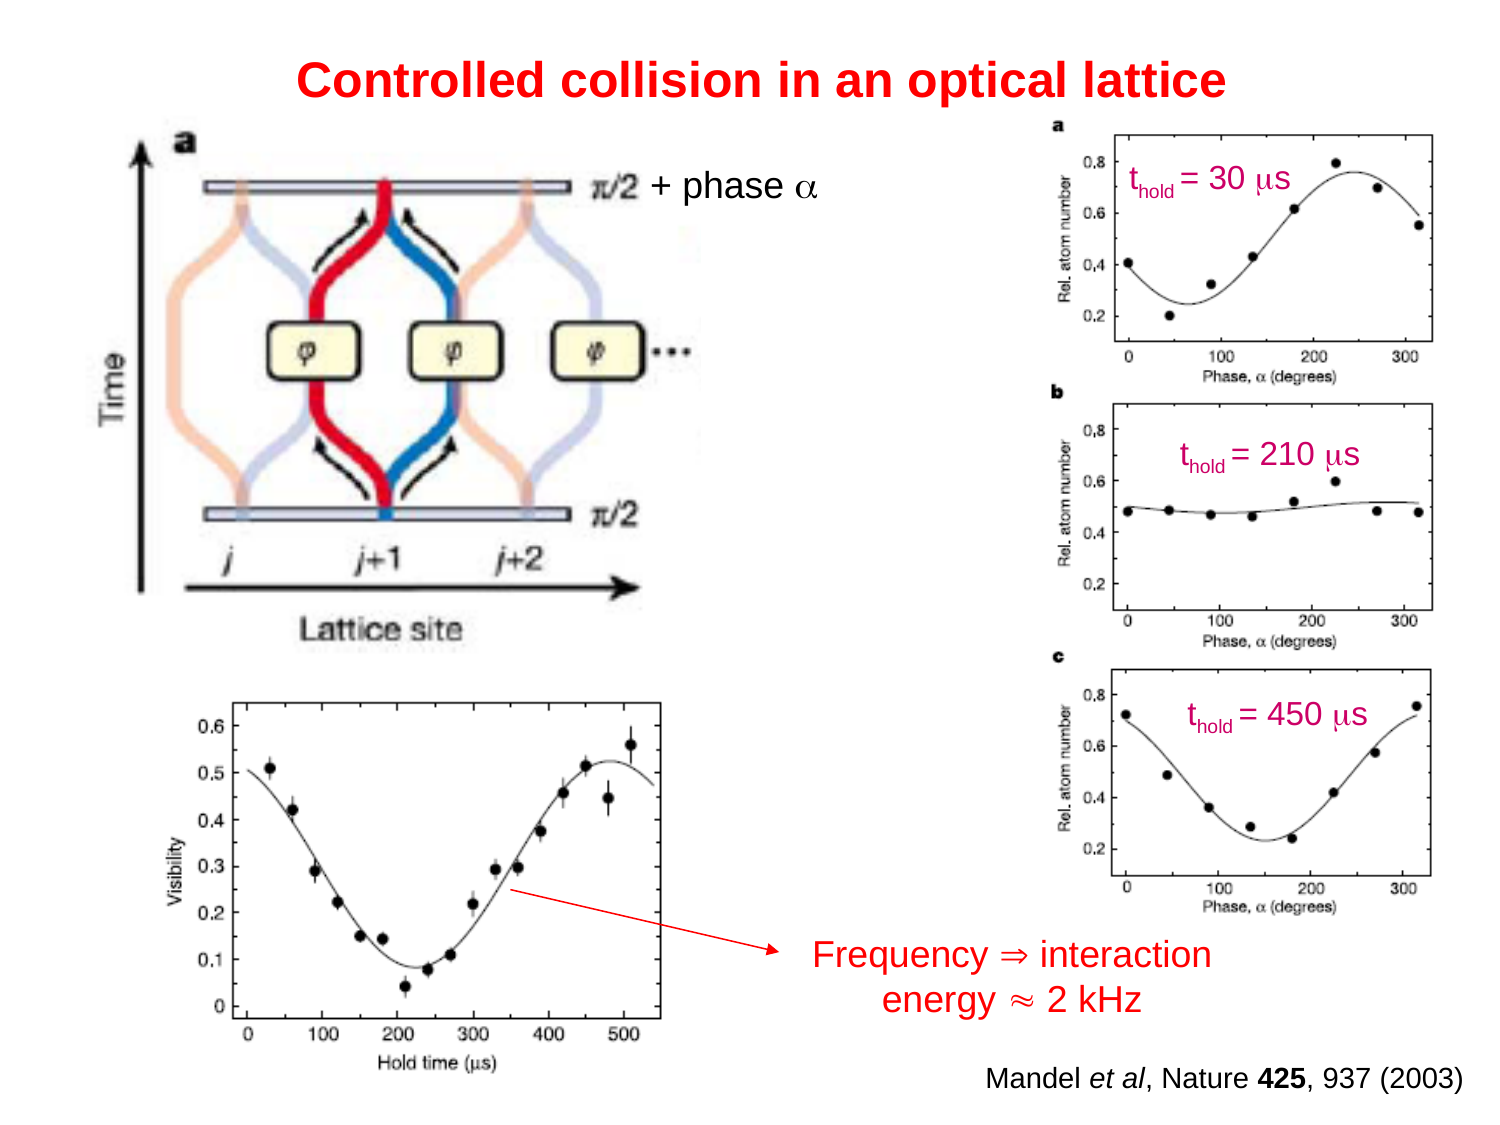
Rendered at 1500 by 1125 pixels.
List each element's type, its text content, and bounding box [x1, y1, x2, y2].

text_box Mandel et al, Nature 425, 937 (2003) [970, 1051, 1480, 1103]
picture [1019, 108, 1473, 929]
text_box Controlled collision in an optical lattice [281, 39, 1244, 116]
text_box thold = 30 s [1114, 148, 1307, 210]
picture [72, 102, 701, 663]
text_box Frequency  interaction energy  2 kHz [797, 922, 1228, 1028]
picture [119, 671, 693, 1091]
text_box thold = 450 s [1172, 684, 1384, 746]
text_box + phase  [635, 153, 834, 214]
text_box thold = 210 s [1165, 424, 1376, 486]
